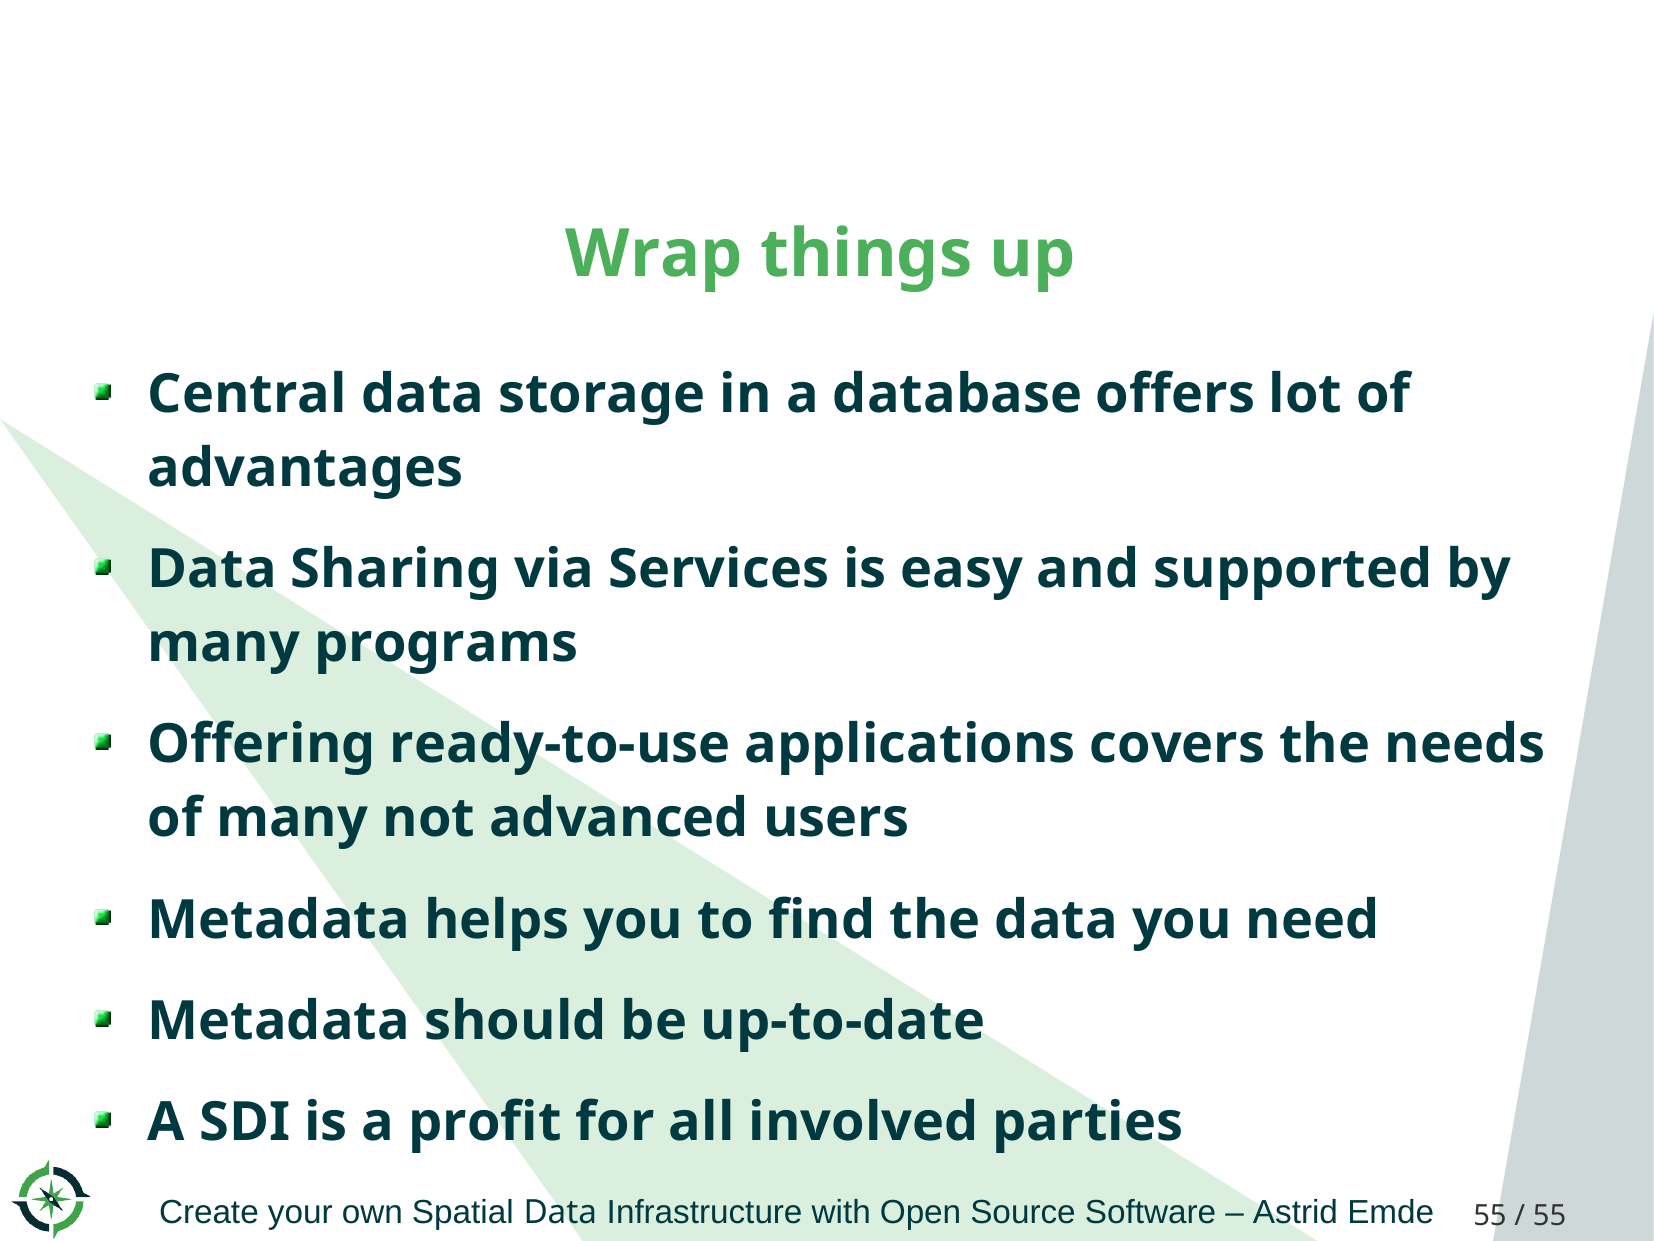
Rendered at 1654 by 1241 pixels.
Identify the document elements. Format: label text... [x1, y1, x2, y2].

list Central data storage in a database offers lot of advantages Data Sharing via Services is easy and supported by many programs Offering ready-to-use applications covers the needs of many not advanced users Metadata helps you to find the data you need Metadata should be up-to-date A SDI is a profit for all involved parties [76, 354, 1565, 1173]
picture [10, 1158, 92, 1240]
title Wrap things up [76, 177, 1565, 325]
